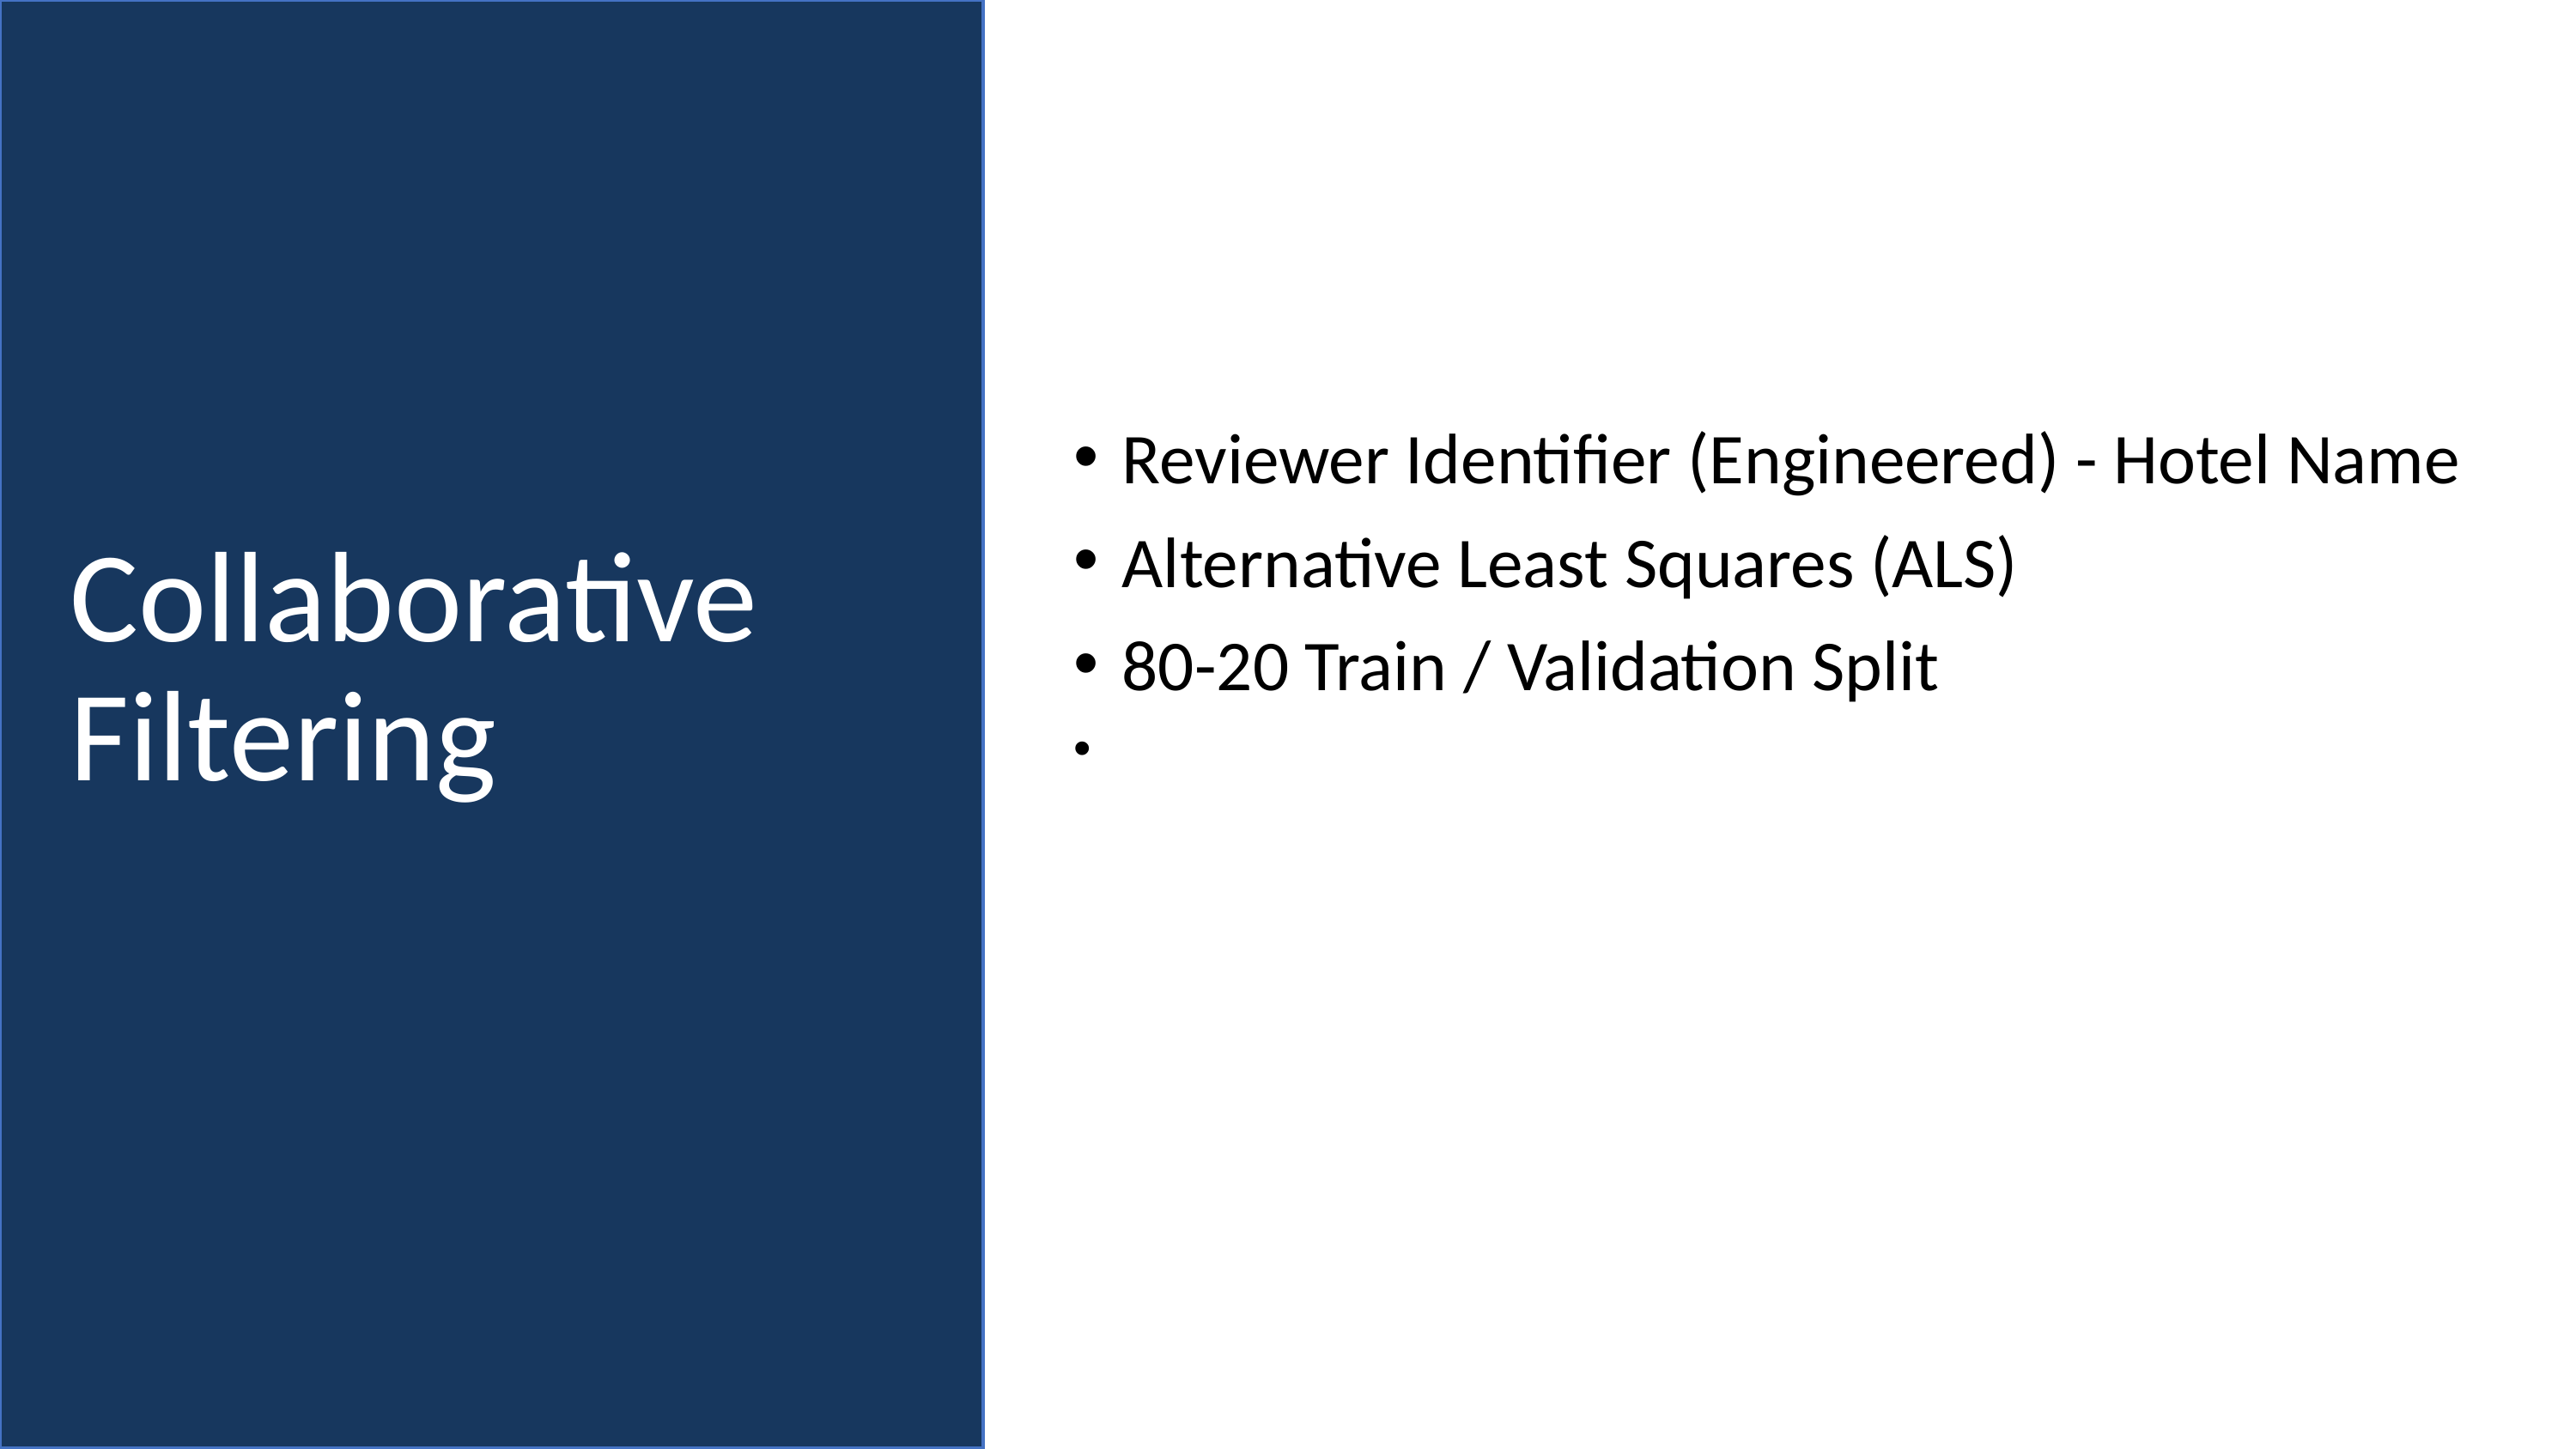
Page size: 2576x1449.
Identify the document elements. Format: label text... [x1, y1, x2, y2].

text_box Collaborative Filtering [57, 524, 1024, 846]
list Reviewer Identifier (Engineered) - Hotel Name Alternative Least Squares (ALS) 80-20 Train / Validation Split [1060, 405, 2520, 1044]
text_box [0, 0, 983, 1449]
